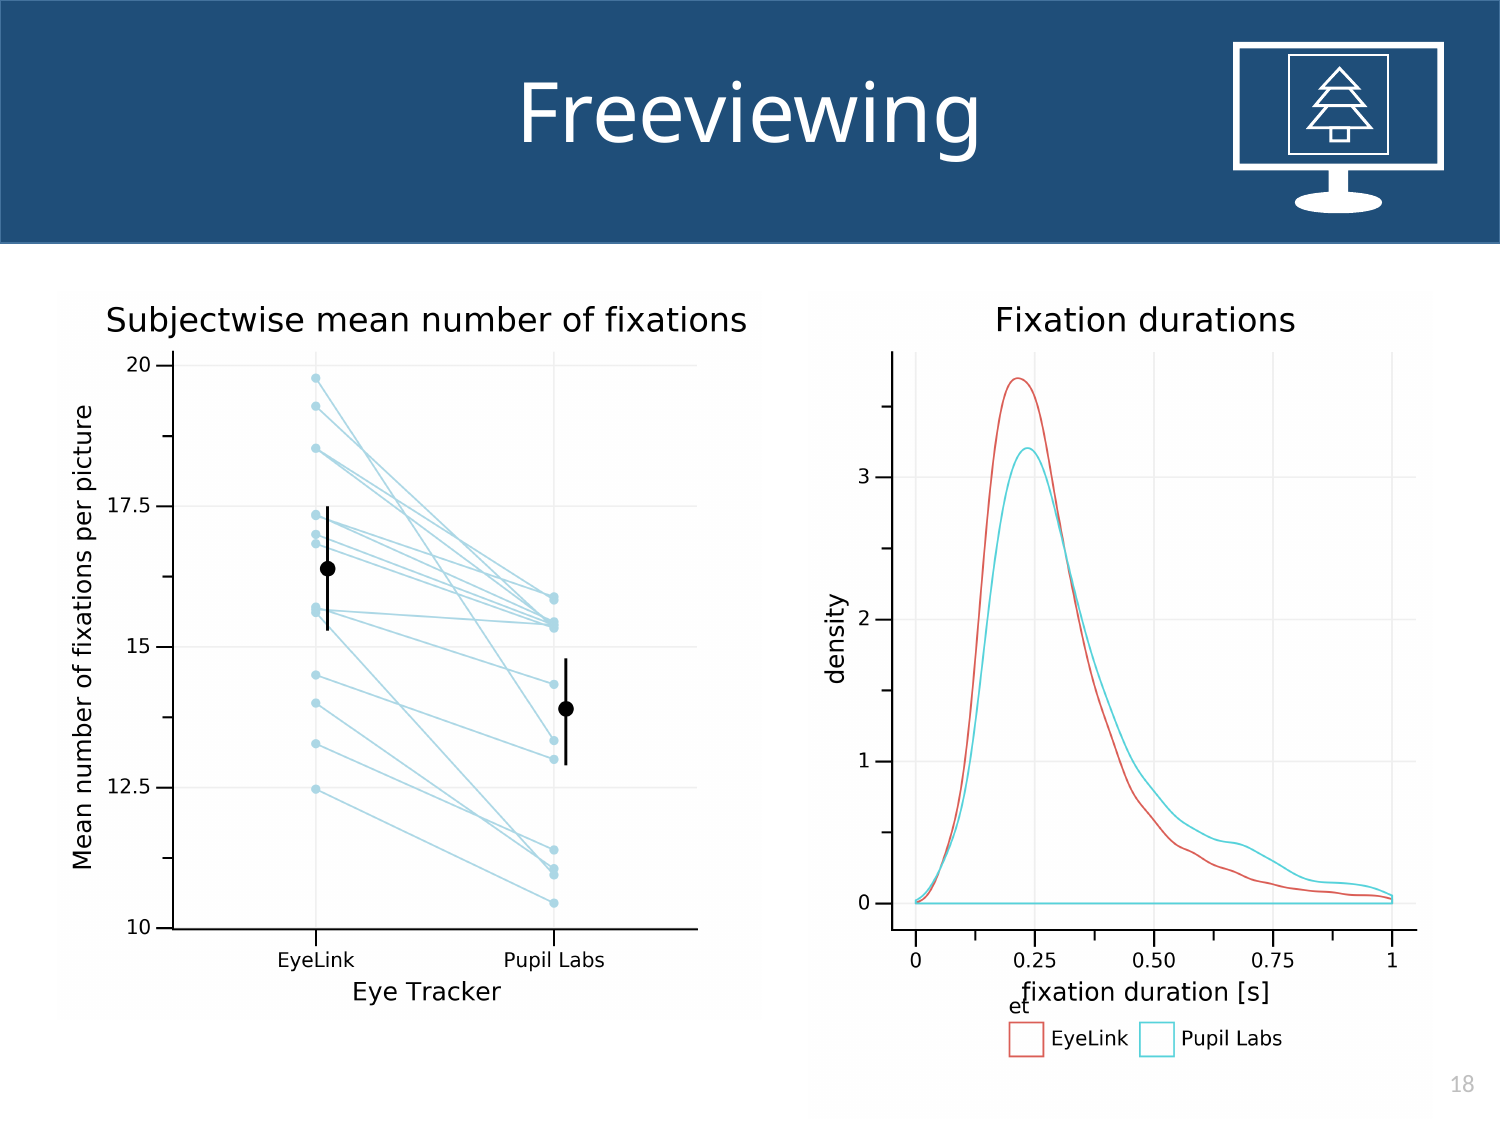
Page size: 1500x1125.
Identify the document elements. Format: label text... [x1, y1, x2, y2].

picture [808, 291, 1433, 1119]
title Freeviewing [103, 62, 1233, 168]
picture [1233, 29, 1444, 214]
picture [57, 291, 762, 1021]
